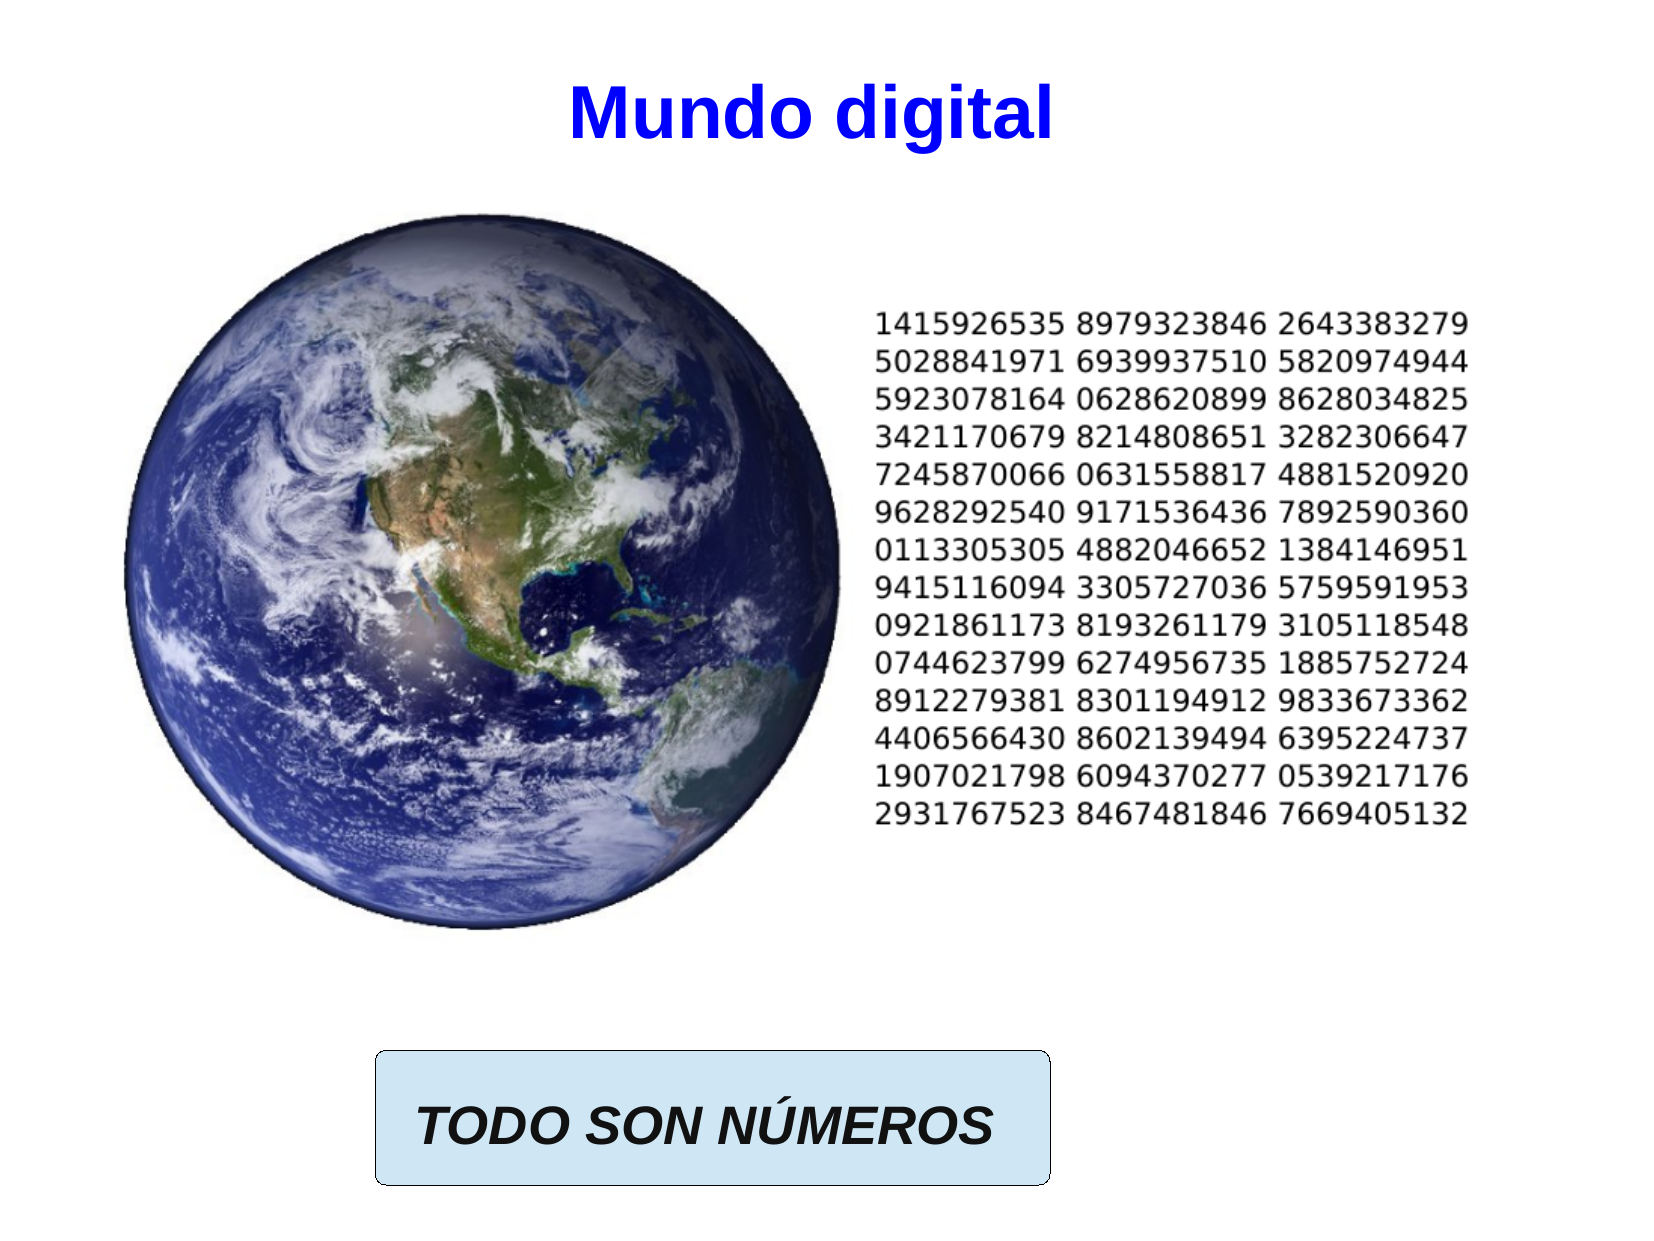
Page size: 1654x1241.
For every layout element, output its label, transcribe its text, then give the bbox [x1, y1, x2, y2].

picture [58, 149, 1501, 1001]
text_box TODO SON NÚMEROS [375, 1065, 1036, 1187]
text_box Mundo digital [64, 59, 1561, 166]
text_box [375, 1050, 1051, 1186]
